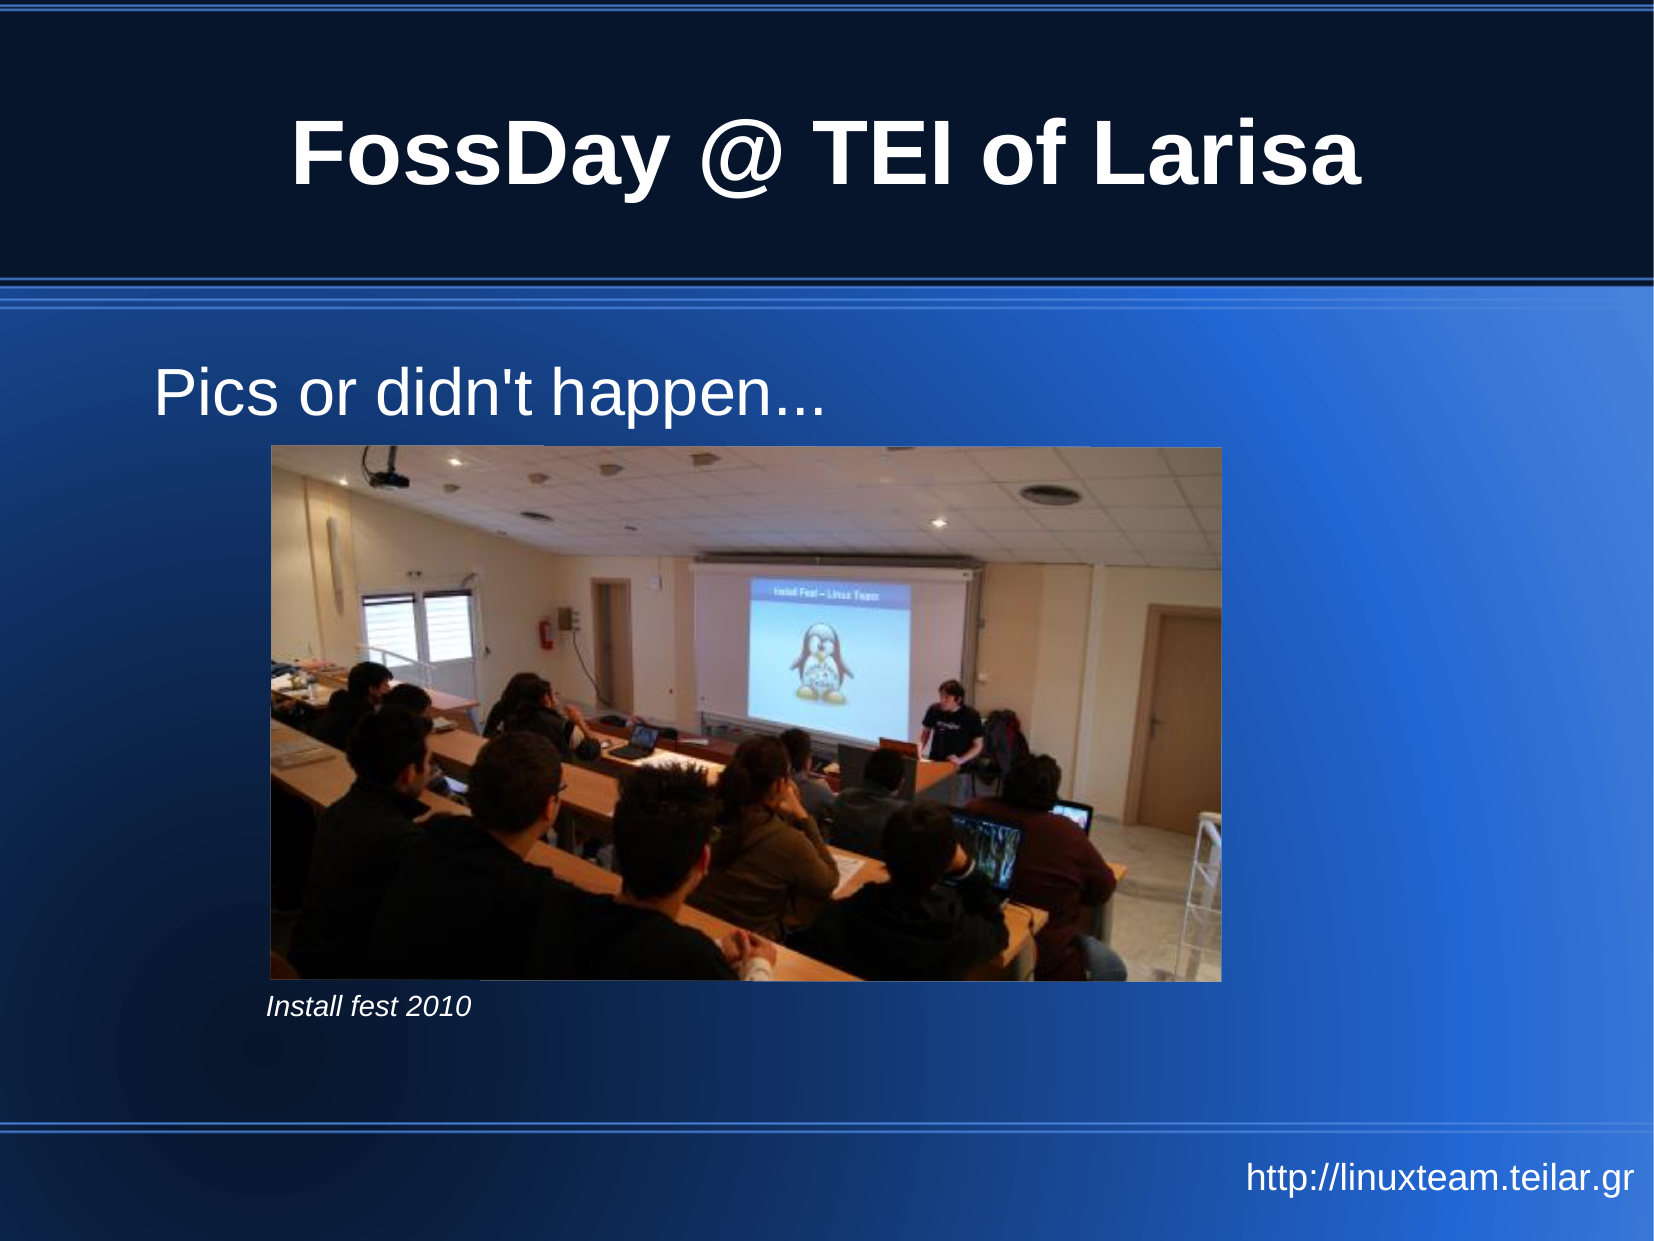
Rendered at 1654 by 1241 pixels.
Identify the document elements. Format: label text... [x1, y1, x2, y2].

picture [0, 0, 1654, 1241]
title FossDay @ TEI of Larisa [82, 49, 1571, 257]
text_box http://linuxteam.teilar.gr [1200, 1155, 1636, 1201]
list Pics or didn't happen... [82, 355, 1571, 451]
list Install fest 2010 [195, 990, 514, 1040]
